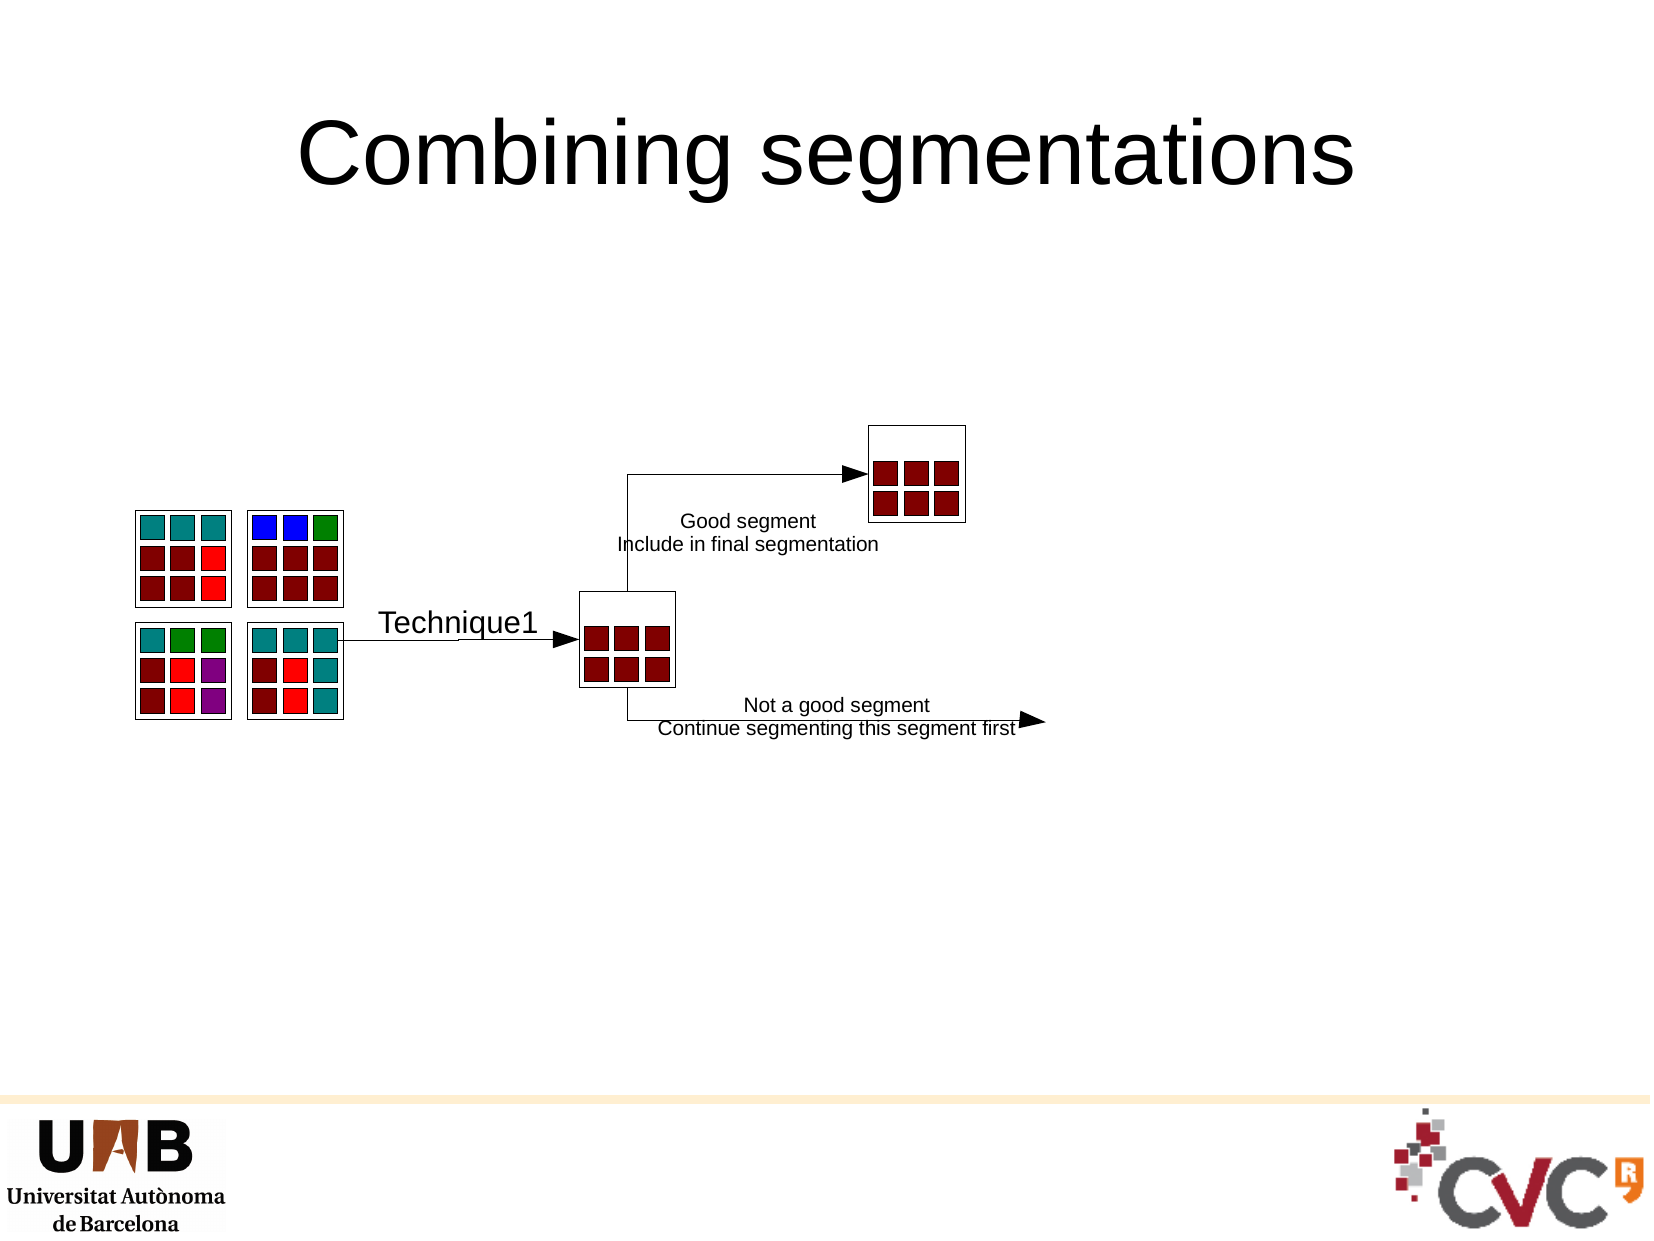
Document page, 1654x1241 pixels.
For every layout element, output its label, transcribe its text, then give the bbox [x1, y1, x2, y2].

text_box [170, 515, 195, 541]
text_box [873, 461, 898, 486]
picture [7, 1119, 226, 1232]
text_box [252, 515, 277, 540]
text_box [313, 628, 338, 653]
text_box [934, 491, 959, 516]
text_box [313, 546, 338, 571]
text_box [584, 657, 609, 682]
text_box [584, 626, 609, 651]
text_box [934, 461, 959, 486]
text_box [140, 576, 165, 601]
text_box [283, 546, 308, 571]
text_box [140, 546, 165, 571]
text_box [904, 491, 929, 516]
text_box [170, 576, 195, 601]
title Combining segmentations [82, 56, 1571, 250]
text_box [283, 628, 308, 653]
text_box [201, 515, 226, 541]
text_box [645, 626, 670, 651]
text_box [313, 688, 338, 714]
text_box [170, 658, 195, 683]
text_box [313, 576, 338, 601]
text_box [614, 626, 639, 651]
text_box [140, 658, 165, 683]
text_box [140, 628, 165, 653]
text_box [170, 546, 195, 571]
text_box [645, 657, 670, 682]
text_box [201, 576, 226, 601]
text_box [252, 658, 277, 683]
text_box [252, 576, 277, 601]
text_box [201, 658, 226, 683]
text_box [252, 546, 277, 571]
text_box [614, 657, 639, 682]
text_box [252, 688, 277, 714]
text_box [252, 628, 277, 653]
text_box [283, 576, 308, 601]
text_box [201, 688, 226, 714]
text_box [904, 461, 929, 486]
text_box [201, 546, 226, 571]
text_box [873, 491, 898, 516]
text_box [283, 688, 308, 714]
text_box [313, 515, 338, 541]
text_box [170, 688, 195, 714]
picture [1393, 1107, 1650, 1235]
text_box [140, 688, 165, 714]
text_box [283, 658, 308, 683]
text_box [170, 628, 195, 653]
text_box [283, 515, 308, 541]
text_box [140, 515, 165, 540]
text_box [201, 628, 226, 653]
text_box [313, 658, 338, 683]
